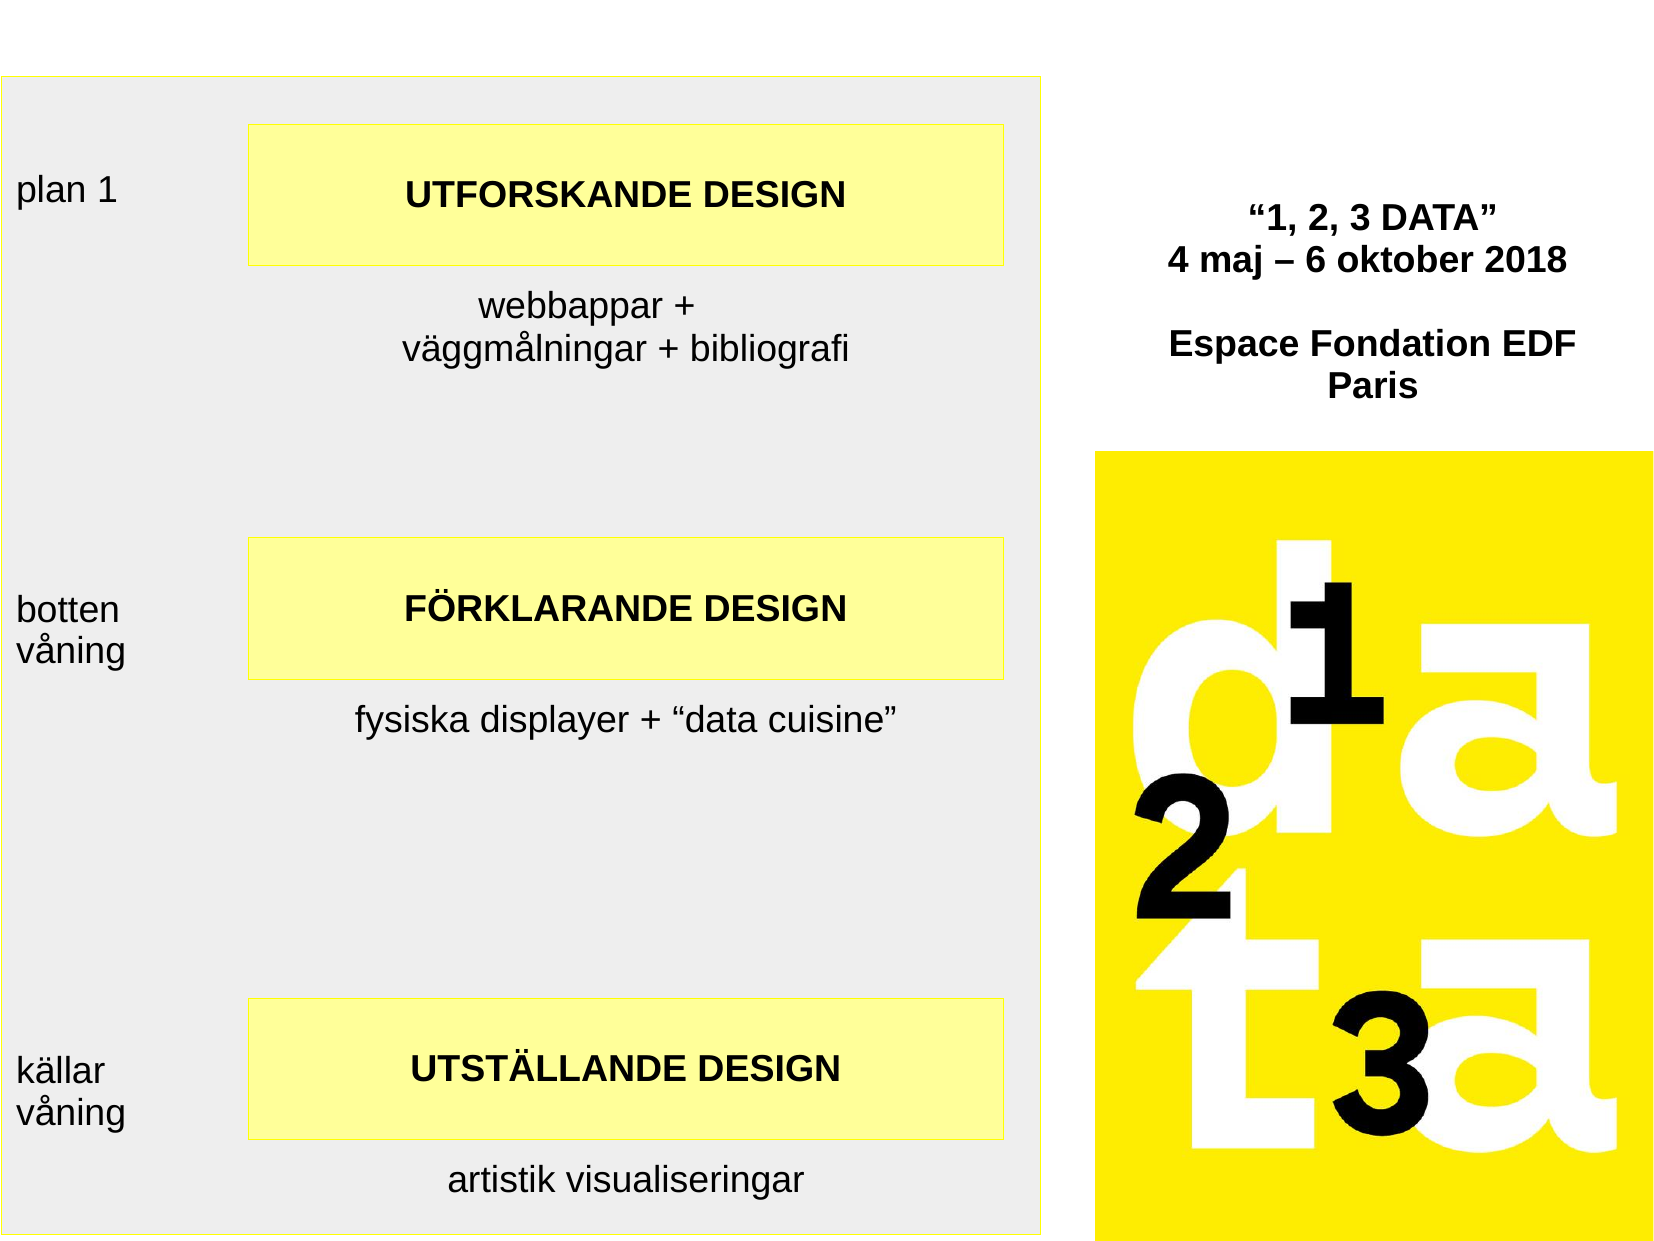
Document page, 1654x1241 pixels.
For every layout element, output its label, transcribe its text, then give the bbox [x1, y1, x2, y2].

text_box webbappar + väggmålningar + bibliografi [248, 277, 1004, 376]
text_box UTFORSKANDE DESIGN [248, 124, 1004, 266]
text_box UTSTÄLLANDE DESIGN [248, 998, 1004, 1140]
text_box artistik visualiseringar [248, 1151, 1004, 1208]
text_box “1, 2, 3 DATA” 4 maj – 6 oktober 2018 Espace Fondation EDF Paris [1092, 188, 1654, 412]
picture [1095, 451, 1654, 1241]
text_box FÖRKLARANDE DESIGN [248, 537, 1004, 680]
text_box plan 1 botten våning källar våning [1, 76, 1041, 1235]
text_box fysiska displayer + “data cuisine” [248, 690, 1004, 748]
